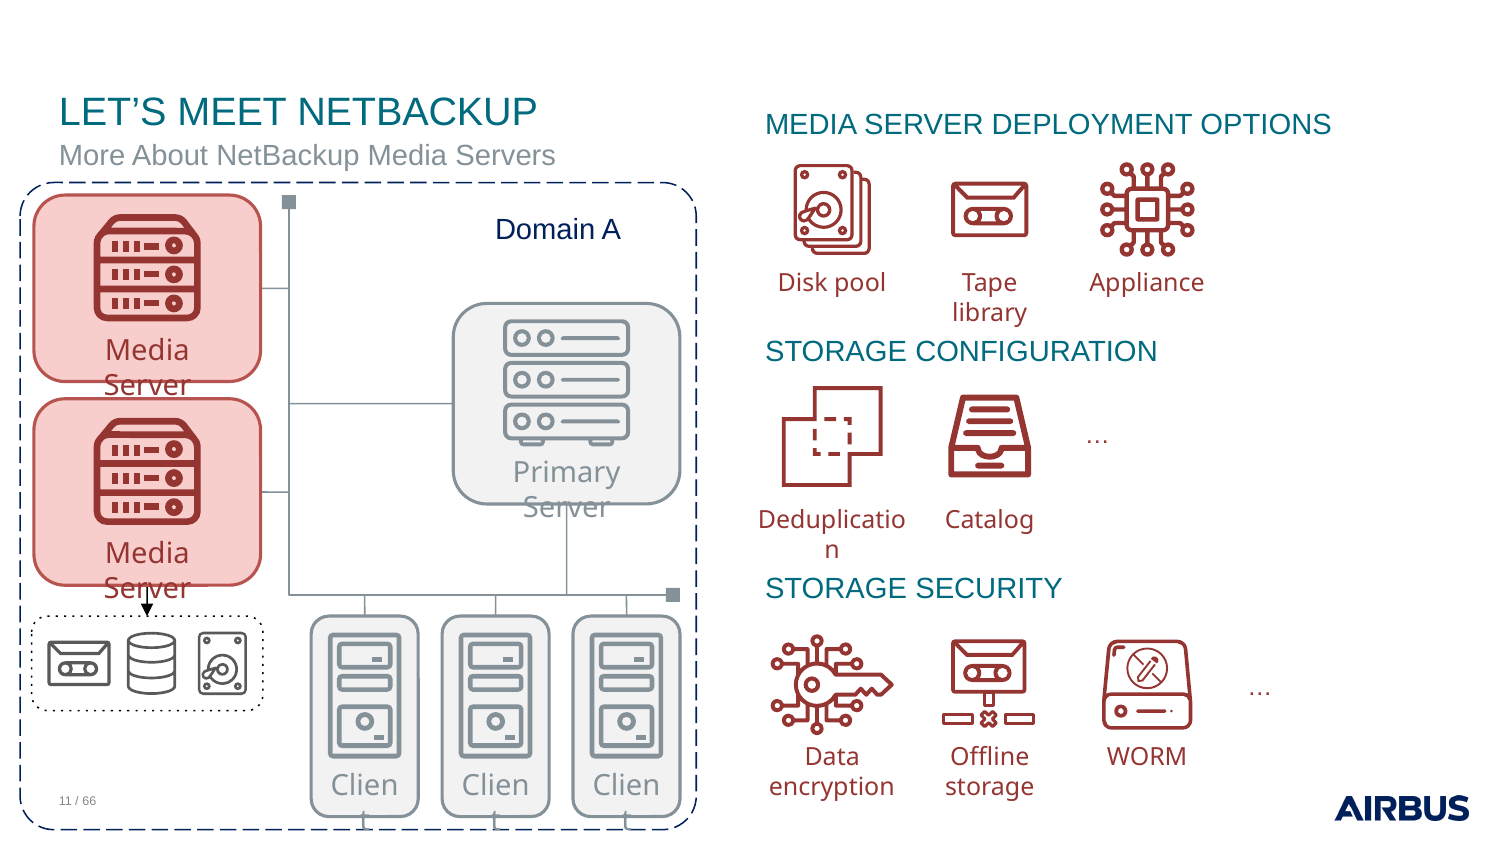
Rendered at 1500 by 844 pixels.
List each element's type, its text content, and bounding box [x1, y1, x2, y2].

text_box STORAGE CONFIGURATION [749, 317, 1462, 383]
text_box [793, 164, 871, 255]
text_box [1135, 709, 1167, 713]
text_box Catalog [907, 488, 1072, 549]
text_box … [1060, 403, 1134, 464]
text_box [951, 639, 1027, 694]
text_box [1114, 704, 1128, 718]
text_box Deduplication [740, 488, 925, 579]
text_box [951, 181, 1029, 238]
text_box [442, 616, 550, 750]
text_box [311, 616, 419, 750]
text_box [281, 195, 296, 210]
text_box [572, 616, 681, 799]
text_box [33, 195, 261, 373]
text_box [781, 386, 883, 487]
text_box … [1222, 654, 1297, 715]
text_box Appliance [1065, 251, 1230, 312]
text_box WORM [1068, 725, 1226, 786]
text_box [770, 634, 894, 736]
text_box Client [442, 750, 550, 844]
text_box [47, 640, 111, 687]
text_box [453, 303, 680, 447]
text_box [1102, 639, 1193, 725]
text_box Client [311, 750, 419, 844]
text_box Media Server [43, 315, 252, 407]
text_box Domain A [302, 195, 637, 261]
text_box Tape library [907, 251, 1072, 317]
text_box Primary Server [453, 438, 680, 539]
text_box [197, 631, 247, 696]
text_box Media Server [43, 519, 252, 620]
text_box [33, 398, 261, 577]
text_box STORAGE SECURITY [750, 554, 1462, 620]
text_box MEDIA SERVER DEPLOYMENT OPTIONS [750, 89, 1472, 155]
text_box [948, 394, 1032, 478]
picture [1334, 795, 1469, 821]
text_box [1100, 162, 1195, 251]
text_box Client [572, 750, 680, 844]
text_box Disk pool [749, 251, 907, 312]
text_box Offline storage [885, 725, 1094, 816]
text_box [126, 631, 177, 695]
title LET’S MEET NETBACKUP More About NetBackup Media Servers [58, 80, 1441, 192]
text_box [665, 587, 680, 602]
text_box Data encryption [749, 725, 885, 816]
